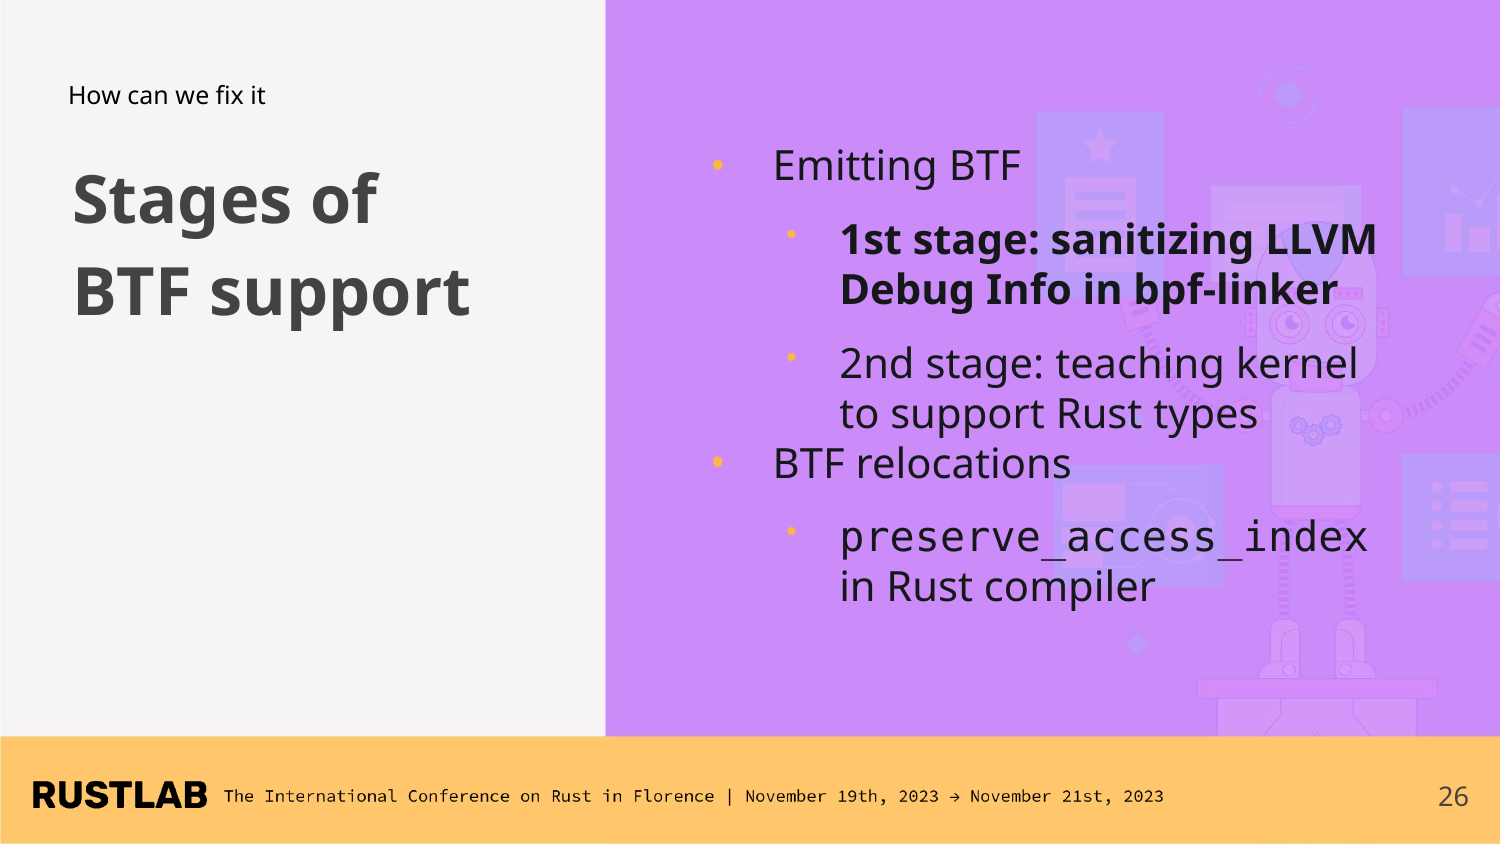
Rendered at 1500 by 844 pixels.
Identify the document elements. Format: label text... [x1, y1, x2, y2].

title Stages of BTF support [57, 129, 506, 336]
text_box How can we fix it [68, 79, 517, 118]
list Emitting BTF 1st stage: sanitizing LLVM Debug Info in bpf-linker 2nd stage: teaching kernel to support Rust types BTF relocations preserve_access_index in Rust compiler [682, 125, 1405, 624]
picture [0, 0, 1500, 844]
